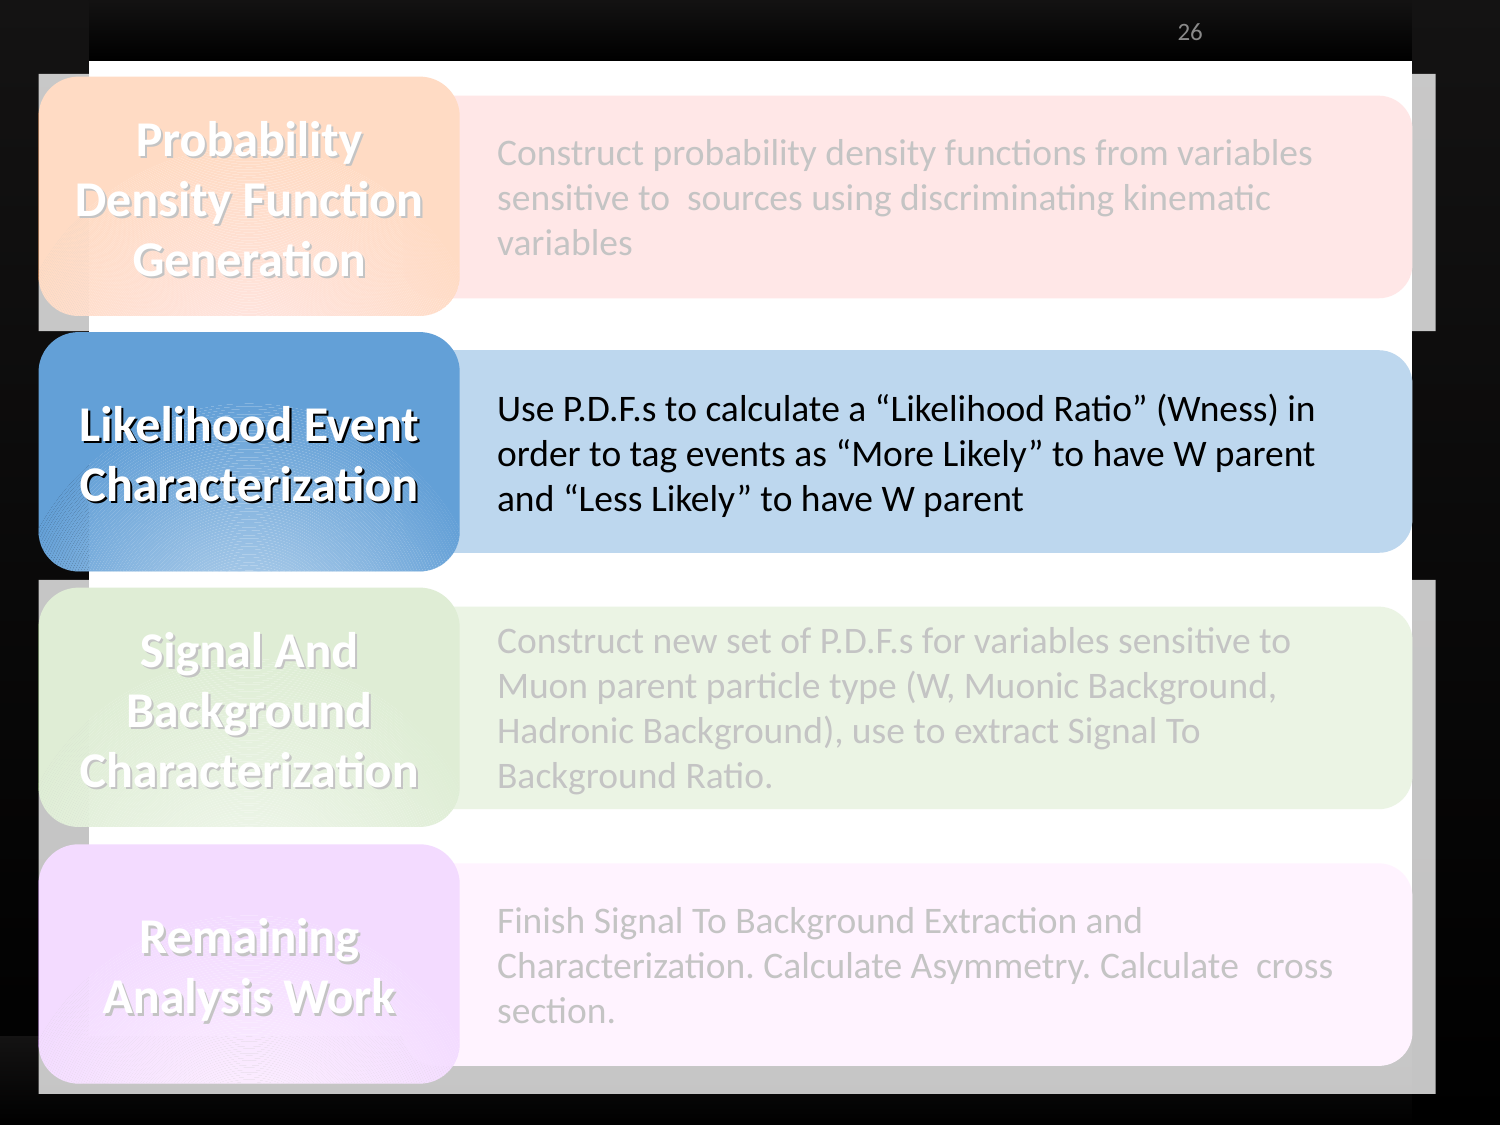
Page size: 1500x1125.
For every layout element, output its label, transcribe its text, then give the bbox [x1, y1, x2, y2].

text_box [454, 350, 1413, 553]
text_box Use P.D.F.s to calculate a “Likelihood Ratio” (Wness) in order to tag events as “More Likely” to have W parent and “Less Likely” to have W parent [482, 376, 1378, 529]
text_box [39, 580, 1436, 1094]
text_box [39, 74, 1436, 331]
text_box Likelihood Event Characterization [38, 332, 460, 572]
slide_number 26 [1162, 0, 1500, 61]
